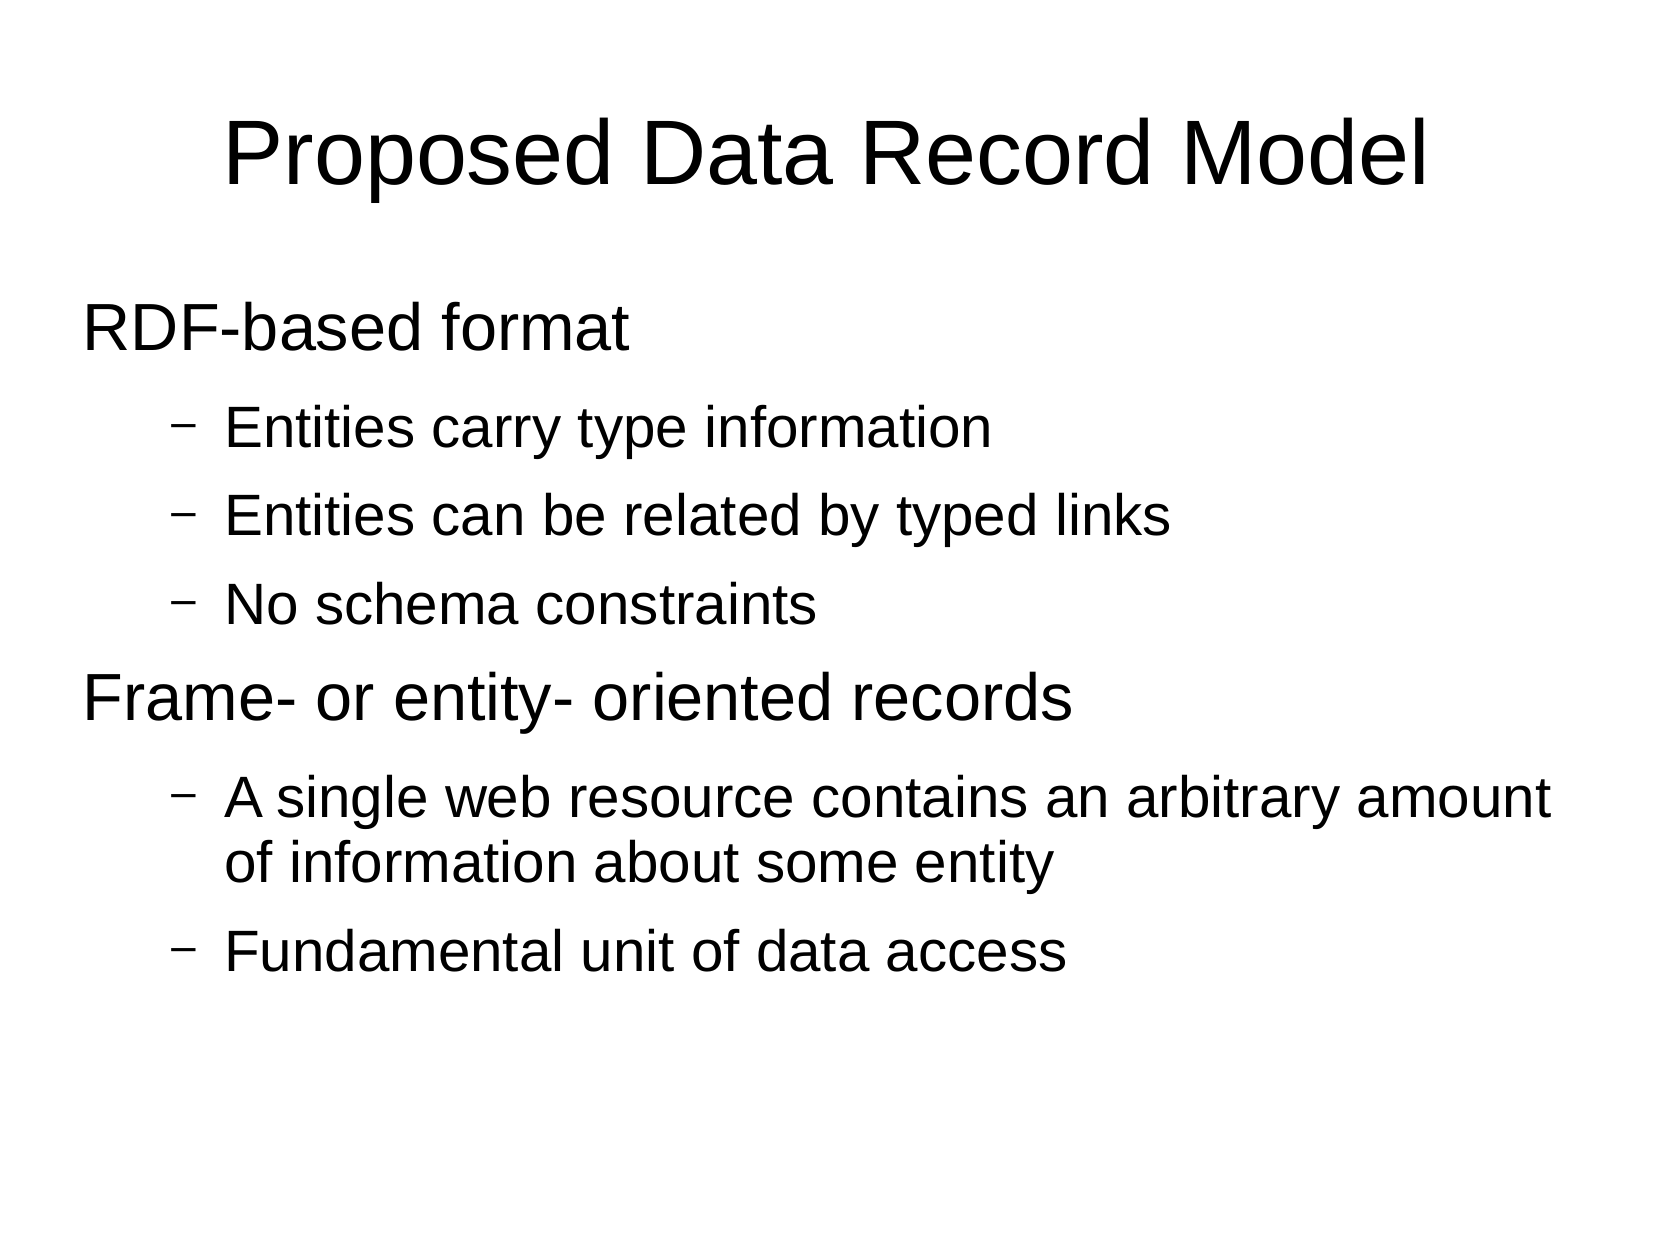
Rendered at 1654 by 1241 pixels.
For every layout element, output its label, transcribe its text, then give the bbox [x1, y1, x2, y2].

list RDF-based format Entities carry type information Entities can be related by typed links No schema constraints Frame- or entity- oriented records A single web resource contains an arbitrary amount of information about some entity Fundamental unit of data access [82, 290, 1571, 1109]
title Proposed Data Record Model [82, 49, 1571, 257]
